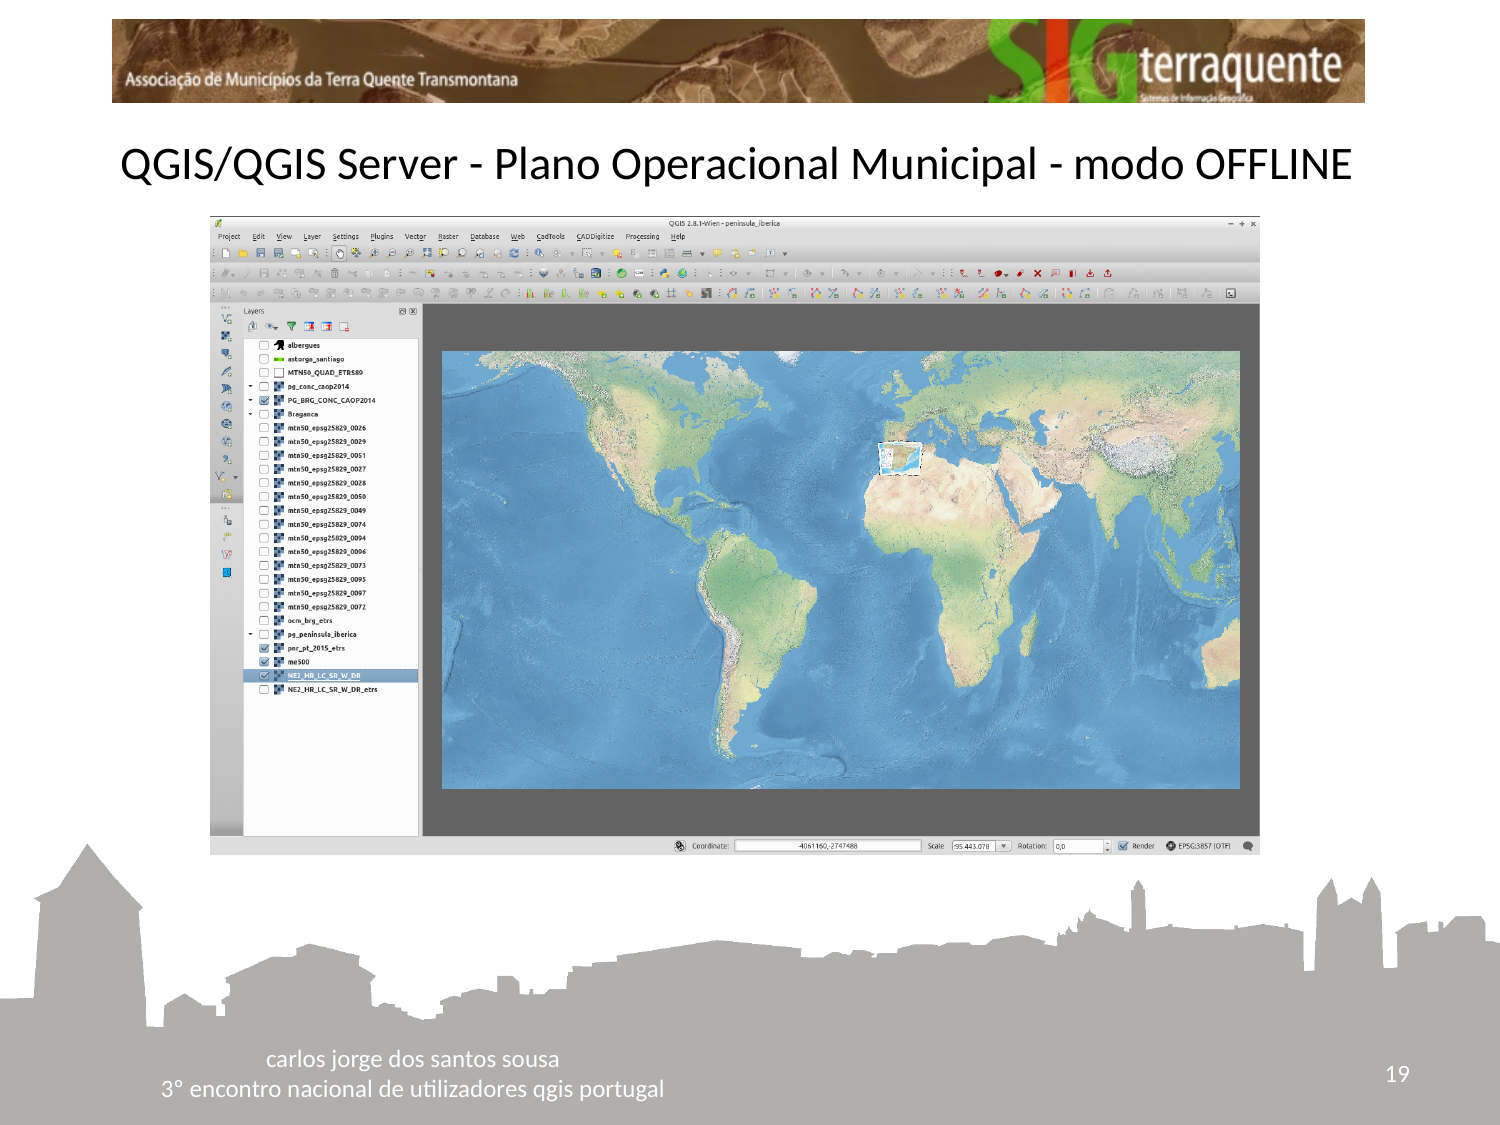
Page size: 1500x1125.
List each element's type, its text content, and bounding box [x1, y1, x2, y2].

picture [0, 216, 1500, 1125]
title QGIS/QGIS Server - Plano Operacional Municipal - modo OFFLINE [63, 102, 1414, 220]
text_box <número> [1074, 1042, 1425, 1103]
picture [112, 19, 1365, 103]
text_box carlos jorge dos santos sousa 3º encontro nacional de utilizadores qgis portugal [106, 1042, 721, 1103]
